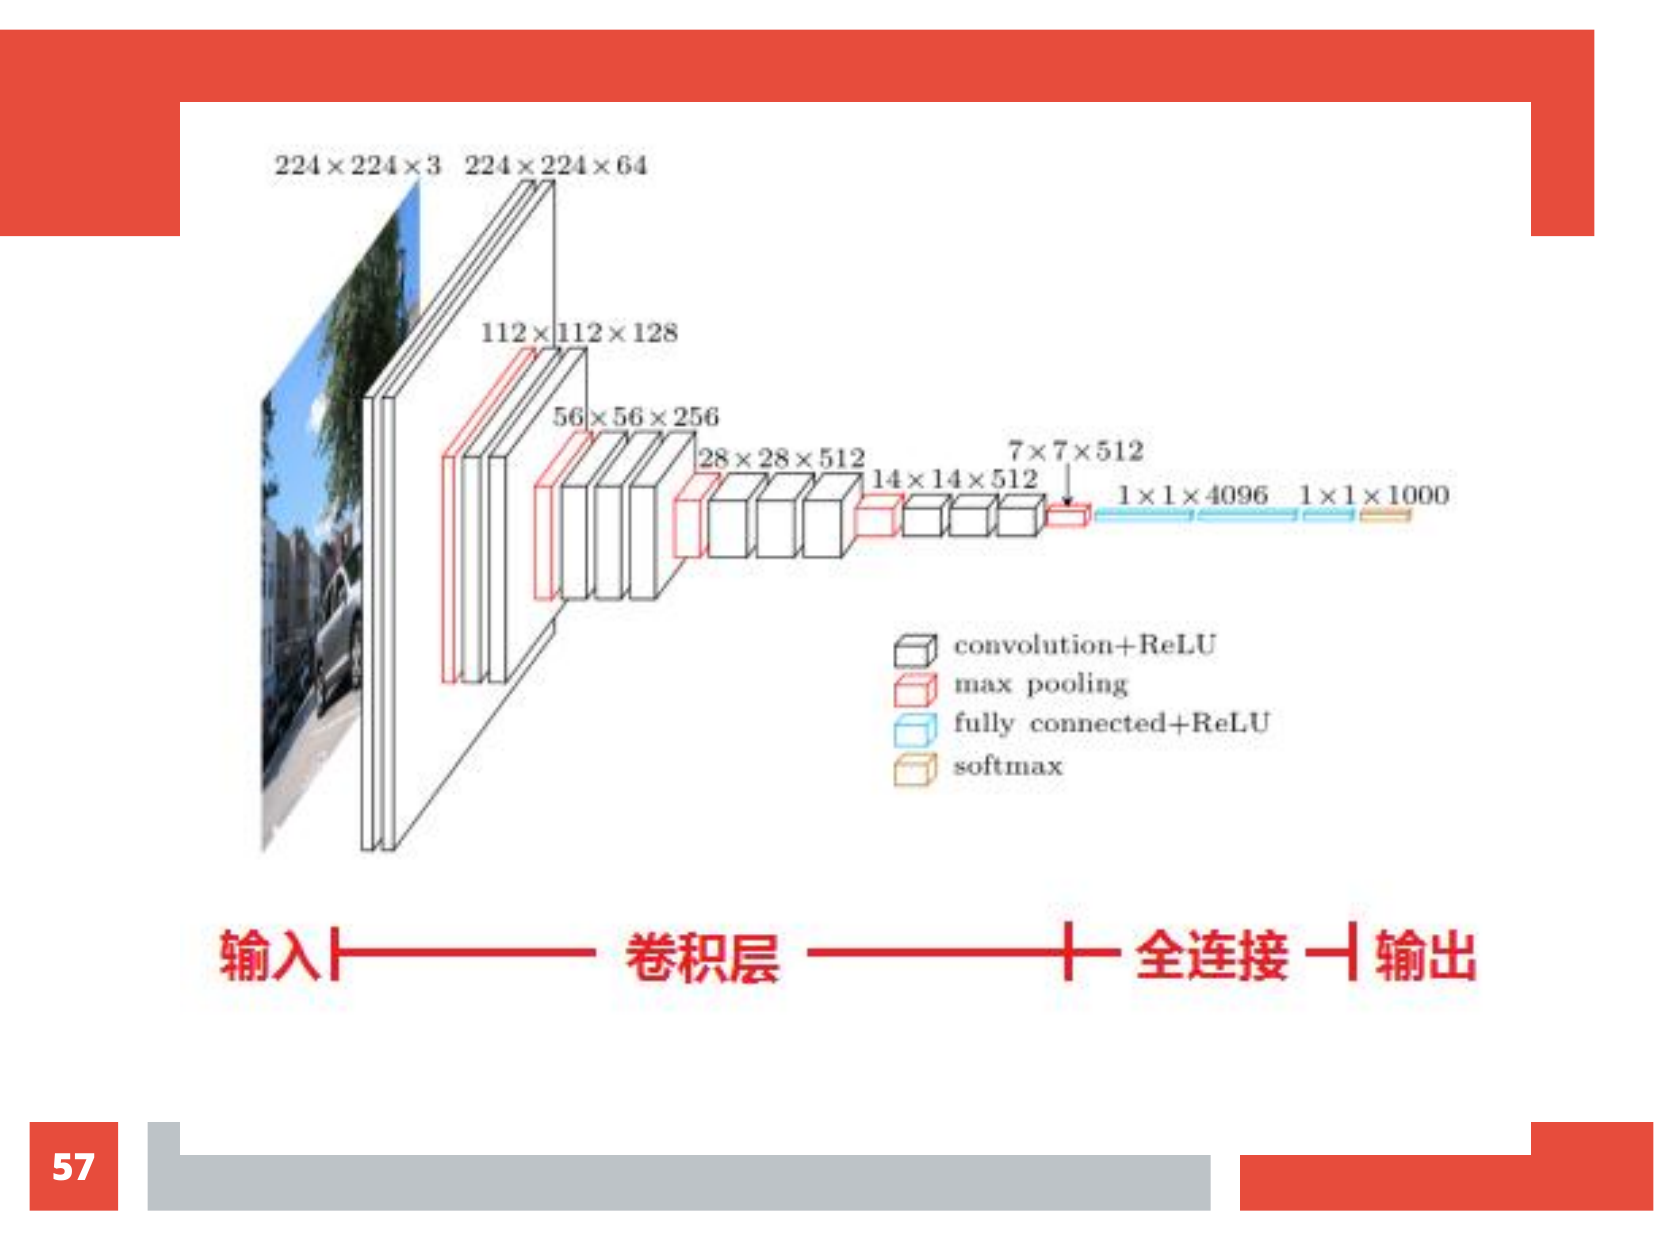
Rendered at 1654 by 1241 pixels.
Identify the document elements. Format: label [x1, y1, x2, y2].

picture [180, 102, 1531, 1156]
